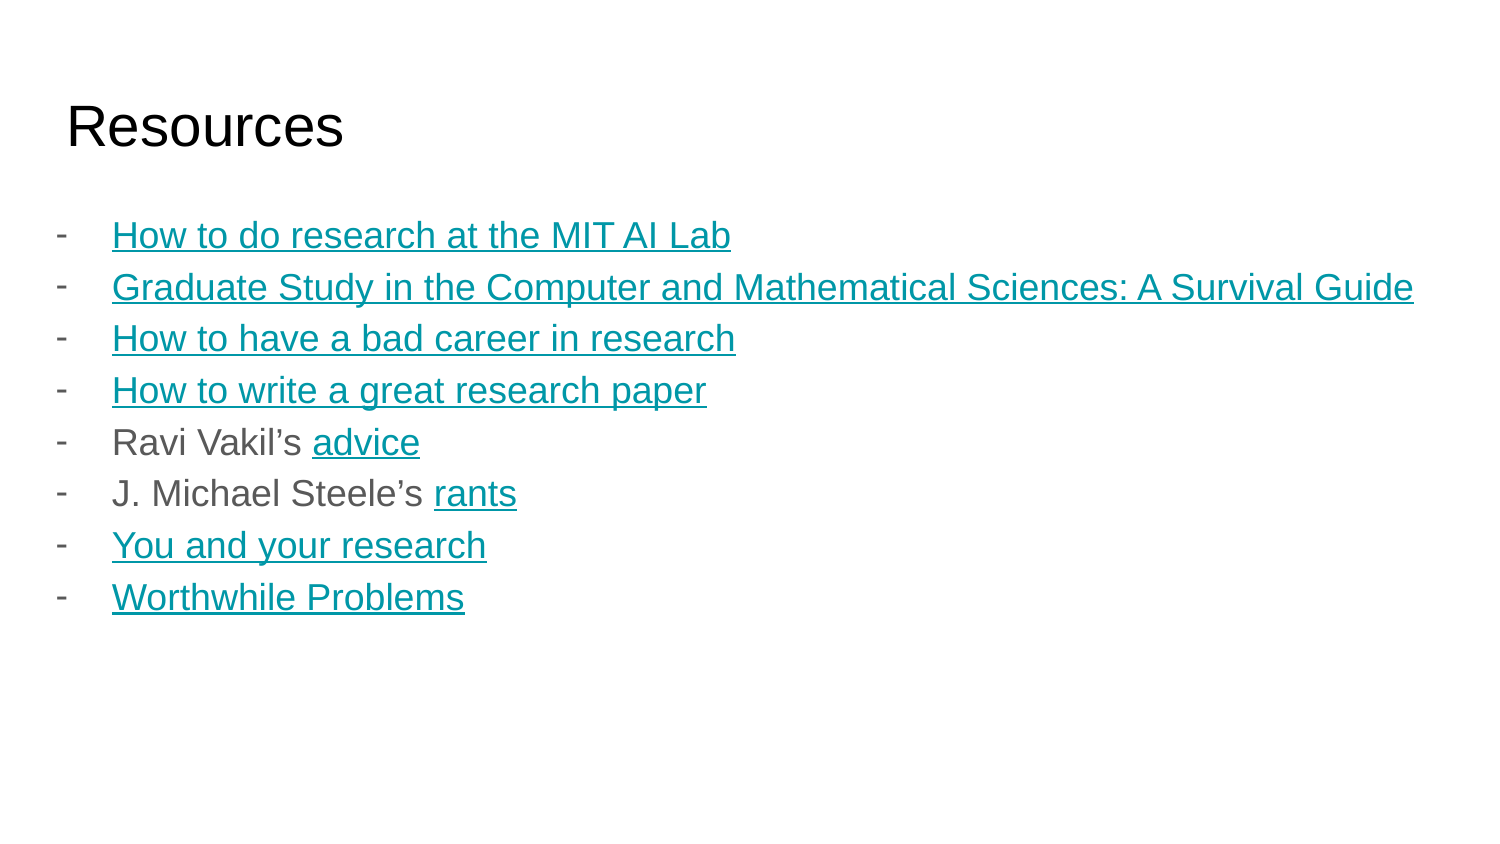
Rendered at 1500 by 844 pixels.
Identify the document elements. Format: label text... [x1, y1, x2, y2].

list How to do research at the MIT AI Lab Graduate Study in the Computer and Mathematical Sciences: A Survival Guide How to have a bad career in research How to write a great research paper Ravi Vakil’s advice J. Michael Steele’s rants You and your research Worthwhile Problems [21, 189, 1463, 574]
title Resources [51, 72, 1449, 167]
